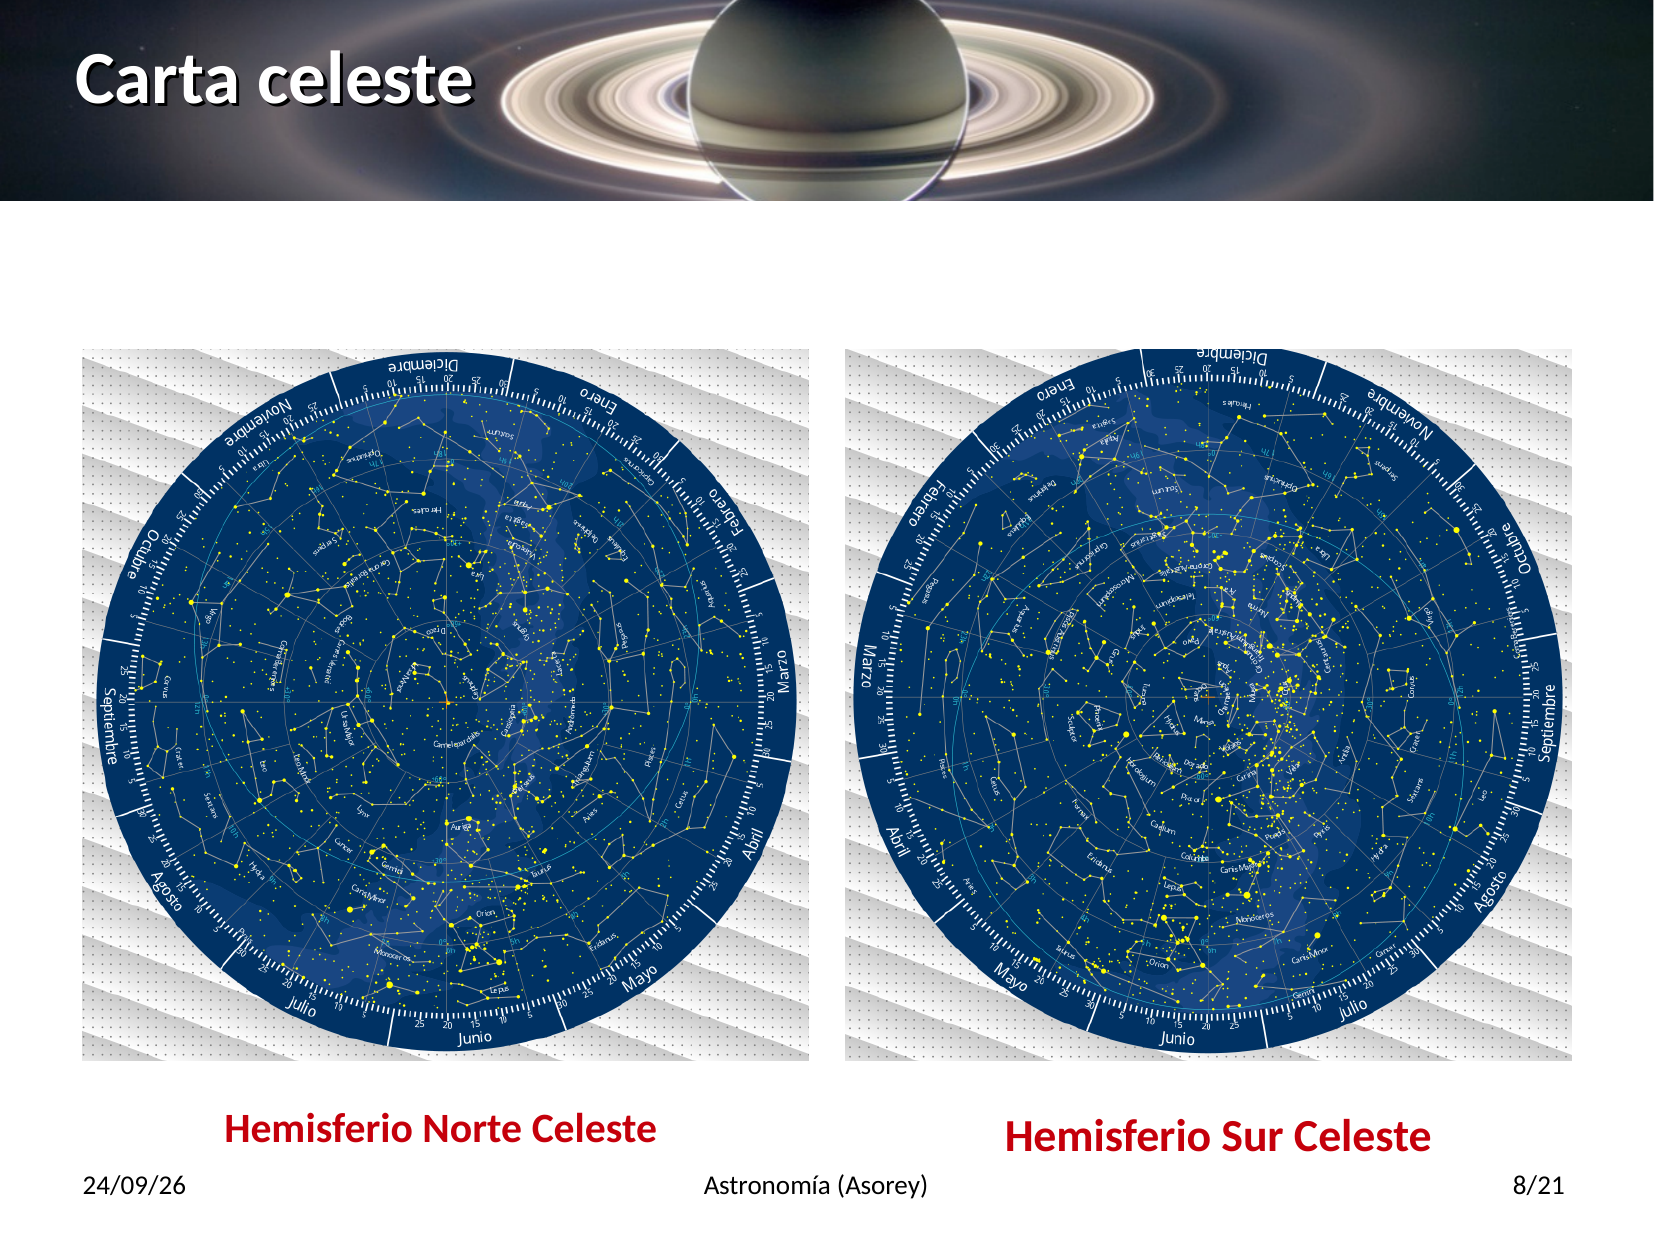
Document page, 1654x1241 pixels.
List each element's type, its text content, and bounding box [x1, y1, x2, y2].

text_box Hemisferio Sur Celeste [990, 1110, 1450, 1181]
picture [845, 349, 1572, 1061]
title Carta celeste [75, 19, 1564, 151]
picture [82, 349, 809, 1061]
picture [0, 0, 1654, 201]
text_box Hemisferio Norte Celeste [209, 1104, 676, 1171]
